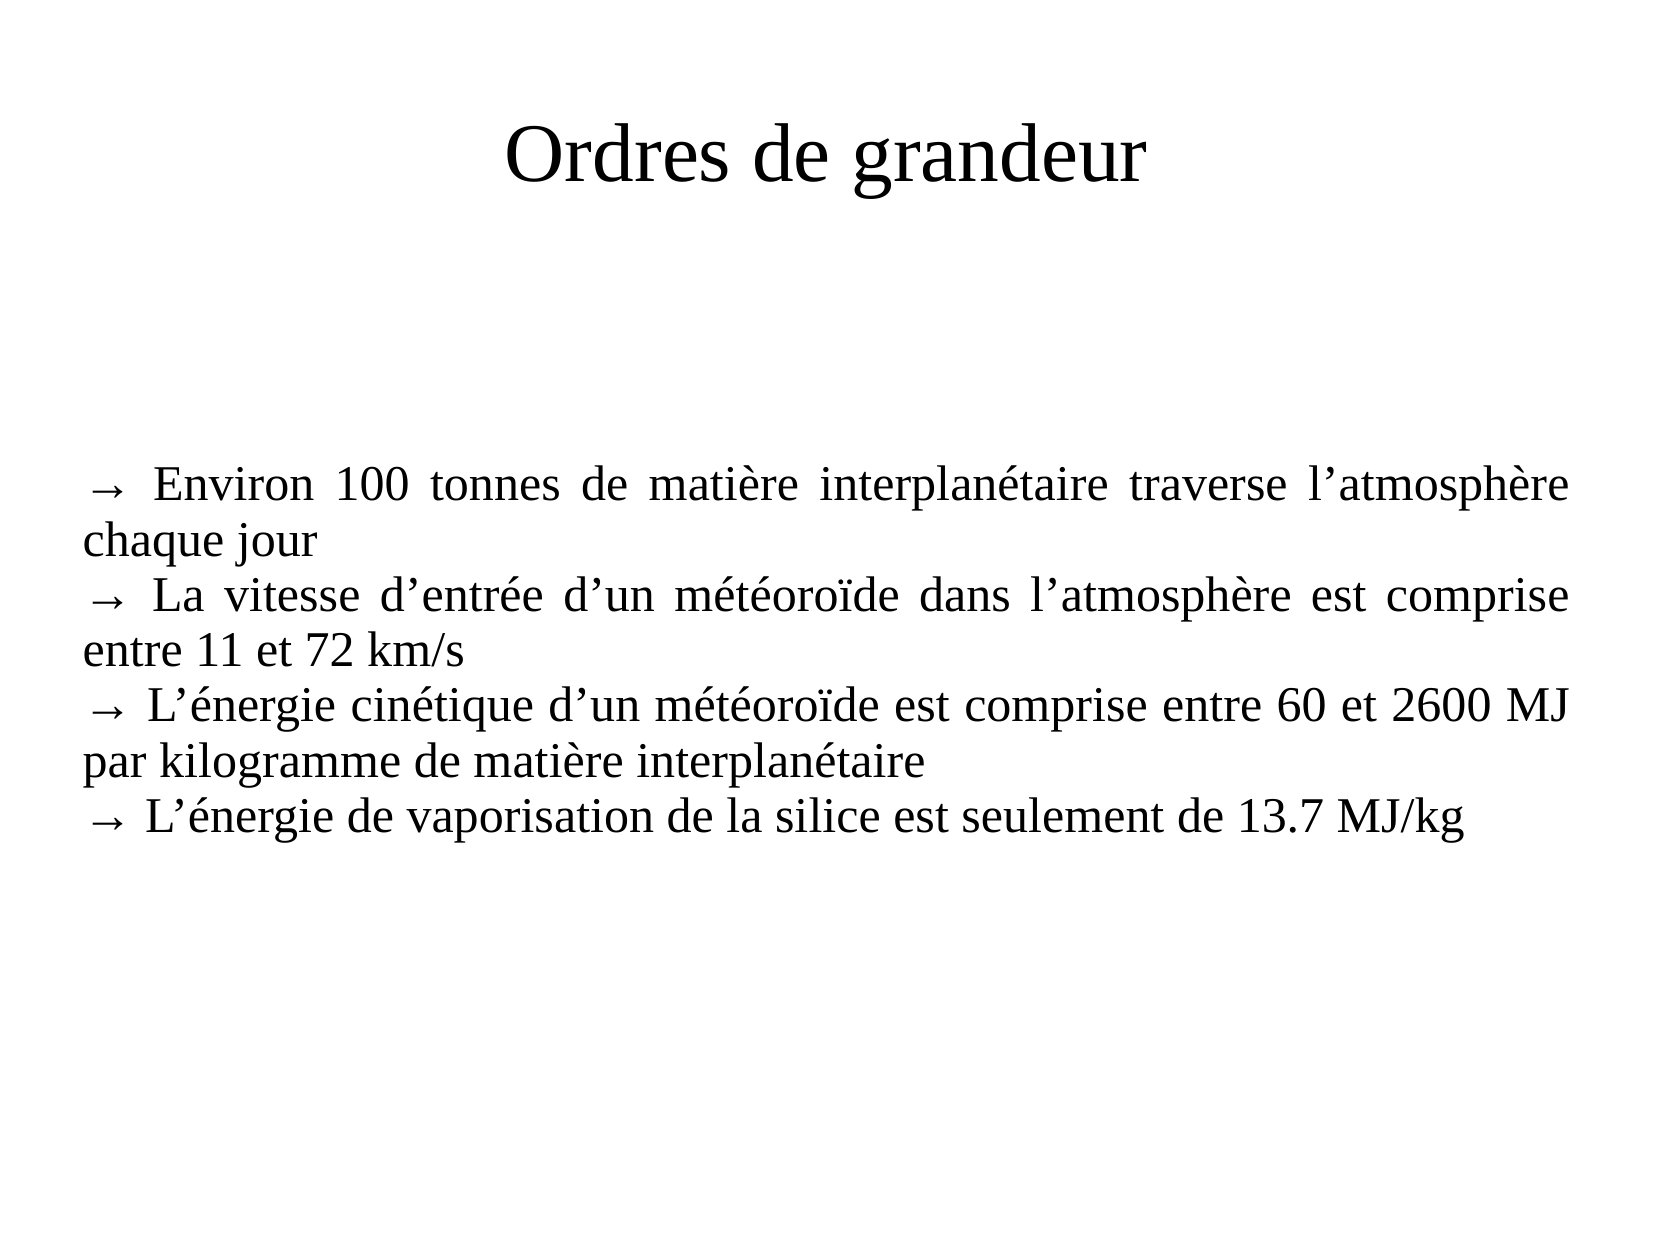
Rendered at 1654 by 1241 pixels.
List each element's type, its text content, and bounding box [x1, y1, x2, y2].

title Ordres de grandeur [82, 49, 1571, 257]
subtitle → Environ 100 tonnes de matière interplanétaire traverse l’atmosphère chaque jour → La vitesse d’entrée d’un météoroïde dans l’atmosphère est comprise entre 11 et 72 km/s → L’énergie cinétique d’un météoroïde est comprise entre 60 et 2600 MJ par kilogramme de matière interplanétaire → L’énergie de vaporisation de la silice est seulement de 13.7 MJ/kg [82, 290, 1571, 1010]
